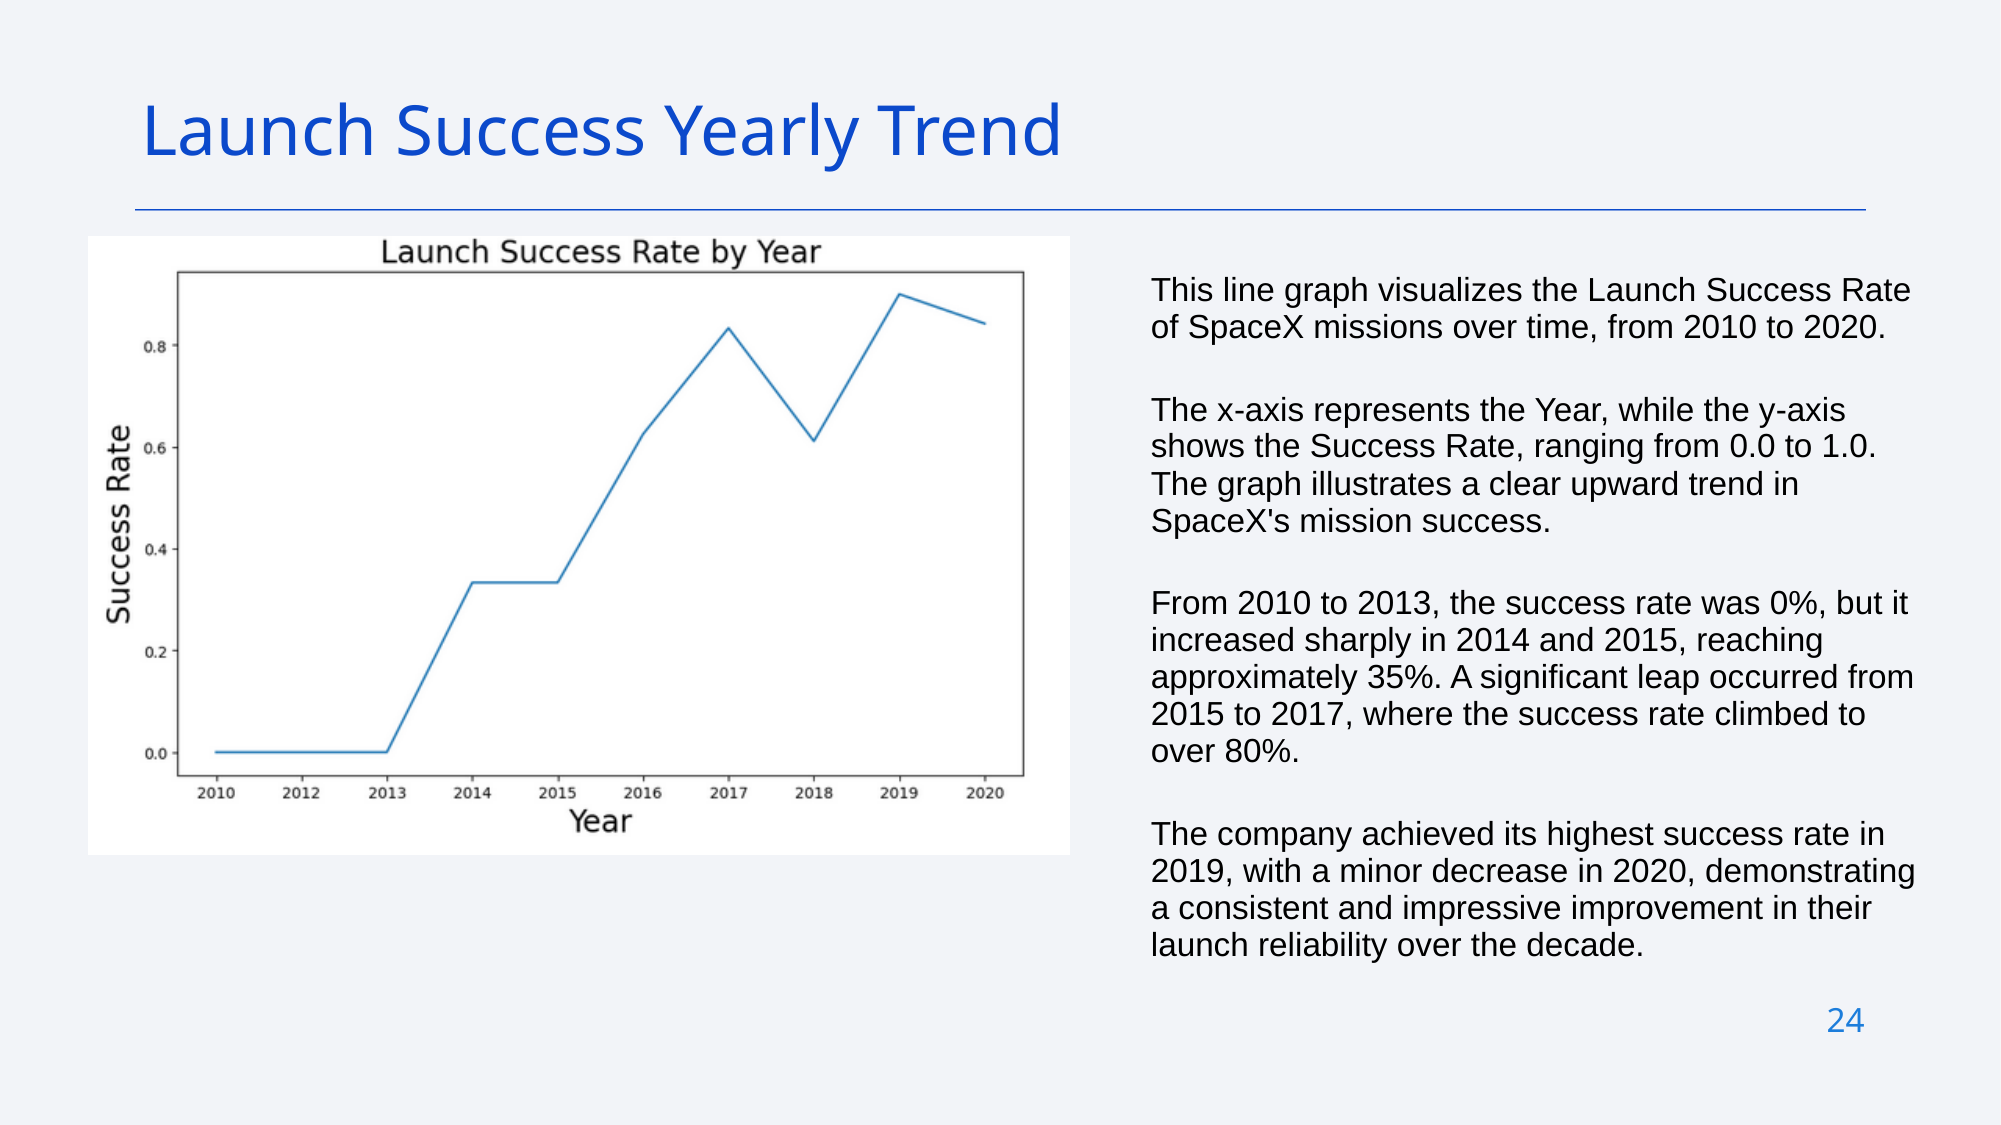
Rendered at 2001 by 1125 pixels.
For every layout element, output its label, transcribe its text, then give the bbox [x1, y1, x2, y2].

text_box Launch Success Yearly Trend [126, 88, 1852, 179]
text_box This line graph visualizes the Launch Success Rate of SpaceX missions over time, from 2010 to 2020. The x-axis represents the Year, while the y-axis shows the Success Rate, ranging from 0.0 to 1.0. The graph illustrates a clear upward trend in SpaceX's mission success. From 2010 to 2013, the success rate was 0%, but it increased sharply in 2014 and 2015, reaching approximately 35%. A significant leap occurred from 2015 to 2017, where the success rate climbed to over 80%. The company achieved its highest success rate in 2019, with a minor decrease in 2020, demonstrating a consistent and impressive improvement in their launch reliability over the decade. [1136, 264, 1949, 971]
picture [0, 0, 2001, 1125]
